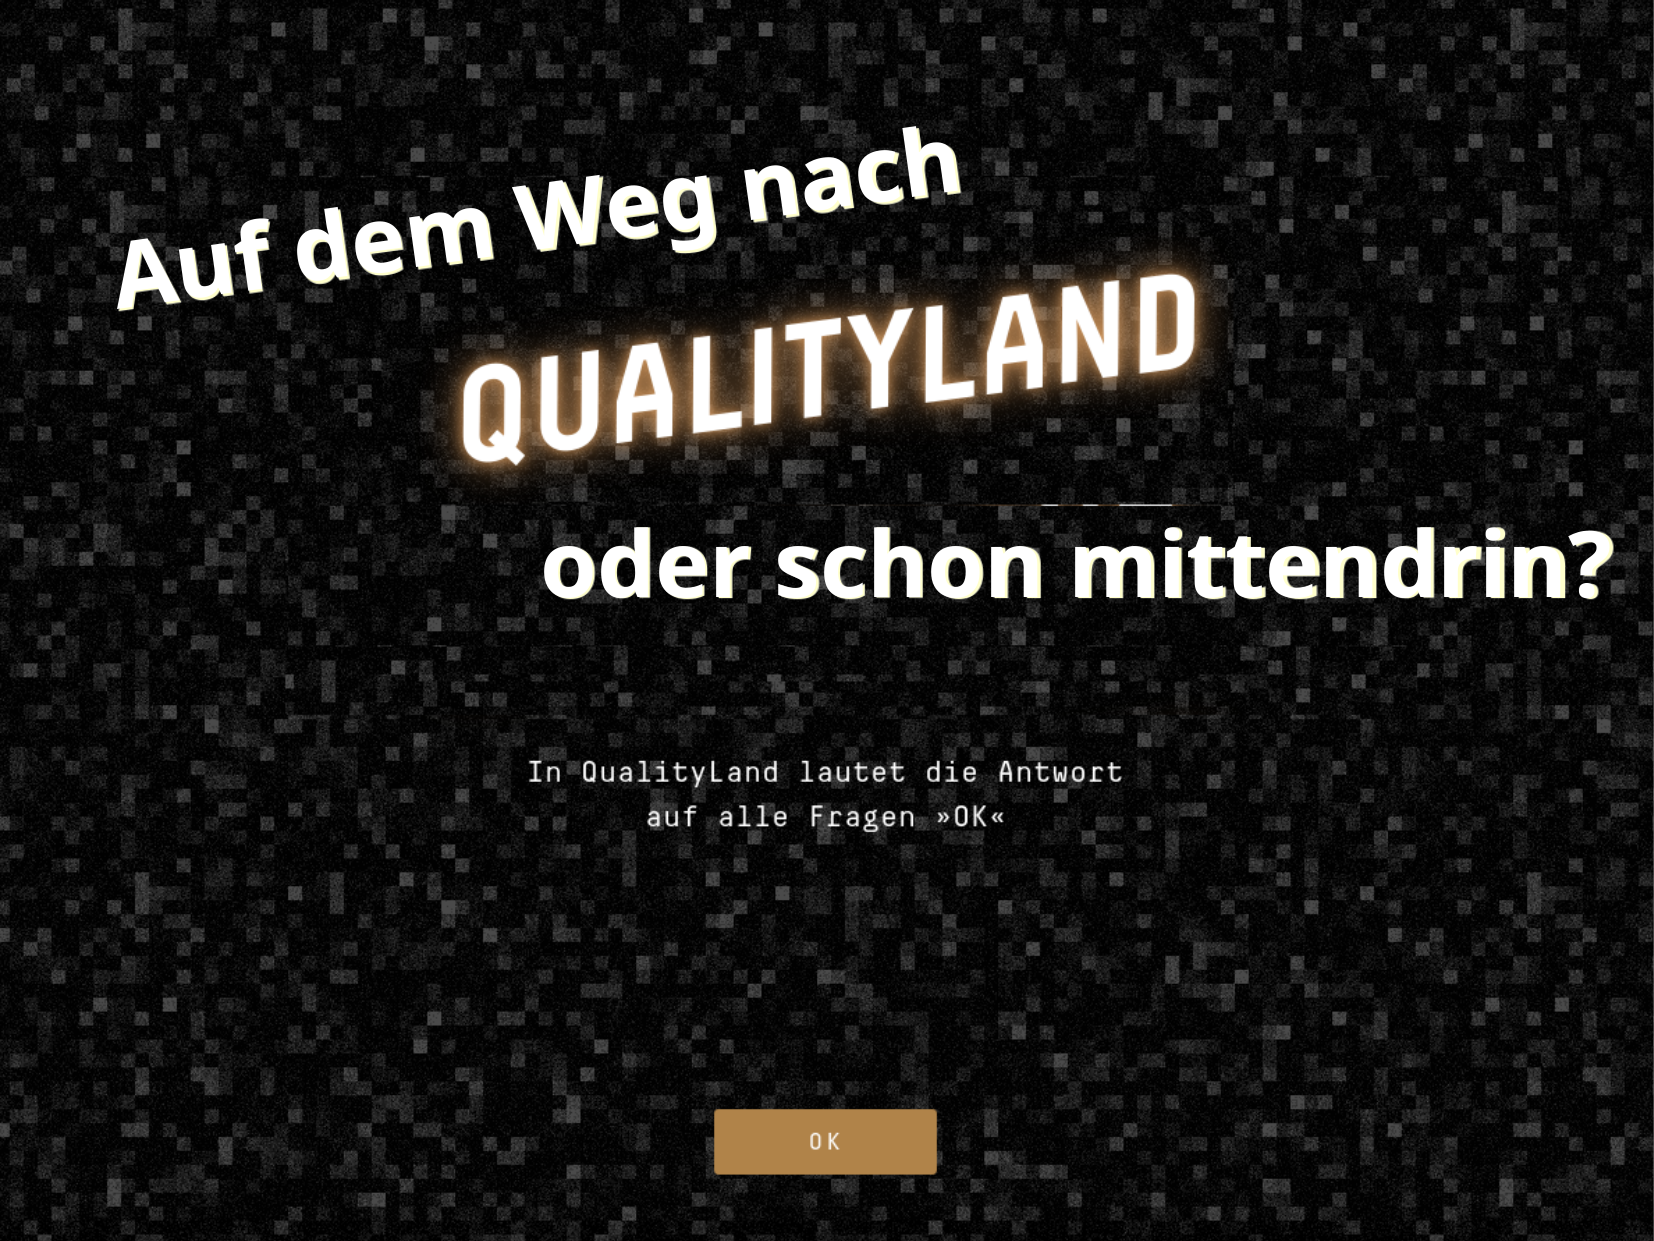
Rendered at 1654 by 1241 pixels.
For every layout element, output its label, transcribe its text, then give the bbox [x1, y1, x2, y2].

picture [0, 0, 1654, 1241]
text_box oder schon mittendrin? [525, 491, 1654, 990]
text_box Auf dem Weg nach [87, 81, 1043, 701]
